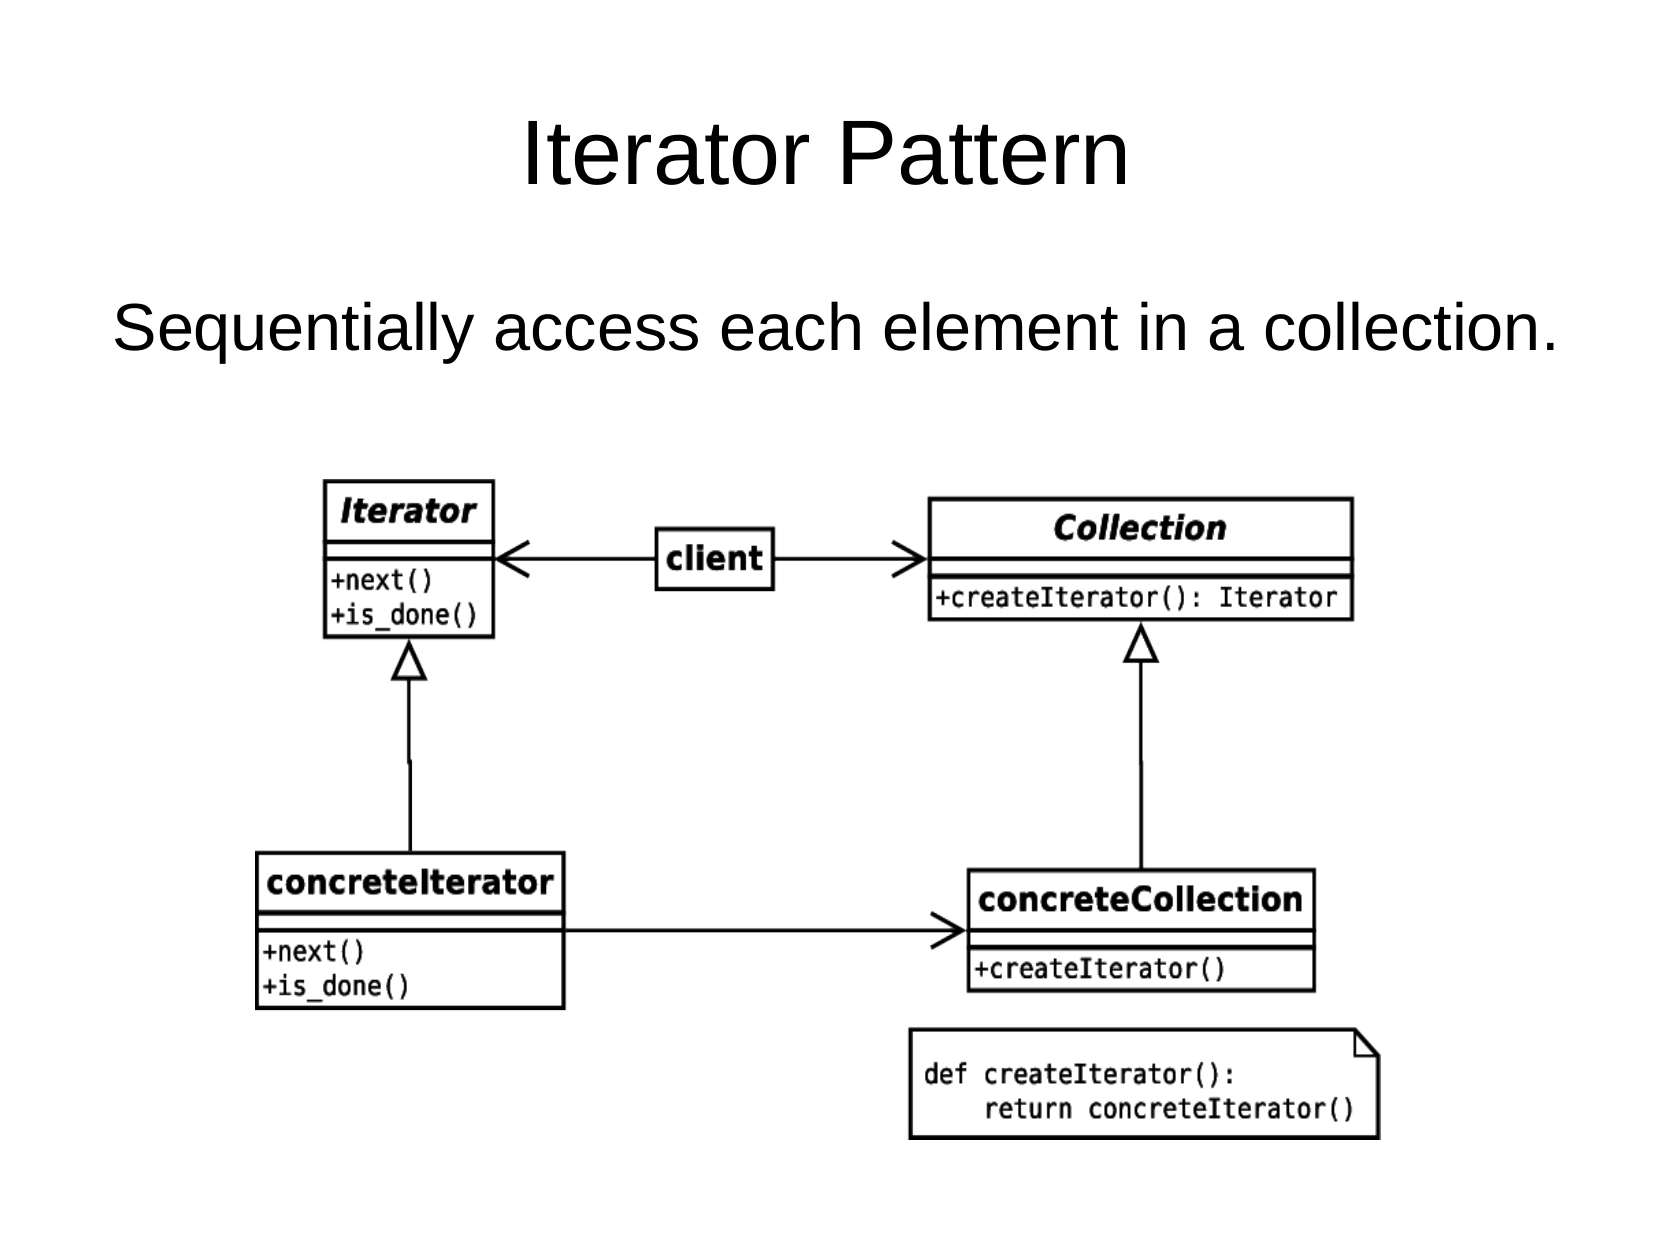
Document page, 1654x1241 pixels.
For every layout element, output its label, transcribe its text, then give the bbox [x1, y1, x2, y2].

title Iterator Pattern [82, 49, 1571, 257]
list Sequentially access each element in a collection. [82, 290, 1591, 571]
picture [255, 571, 1381, 1141]
